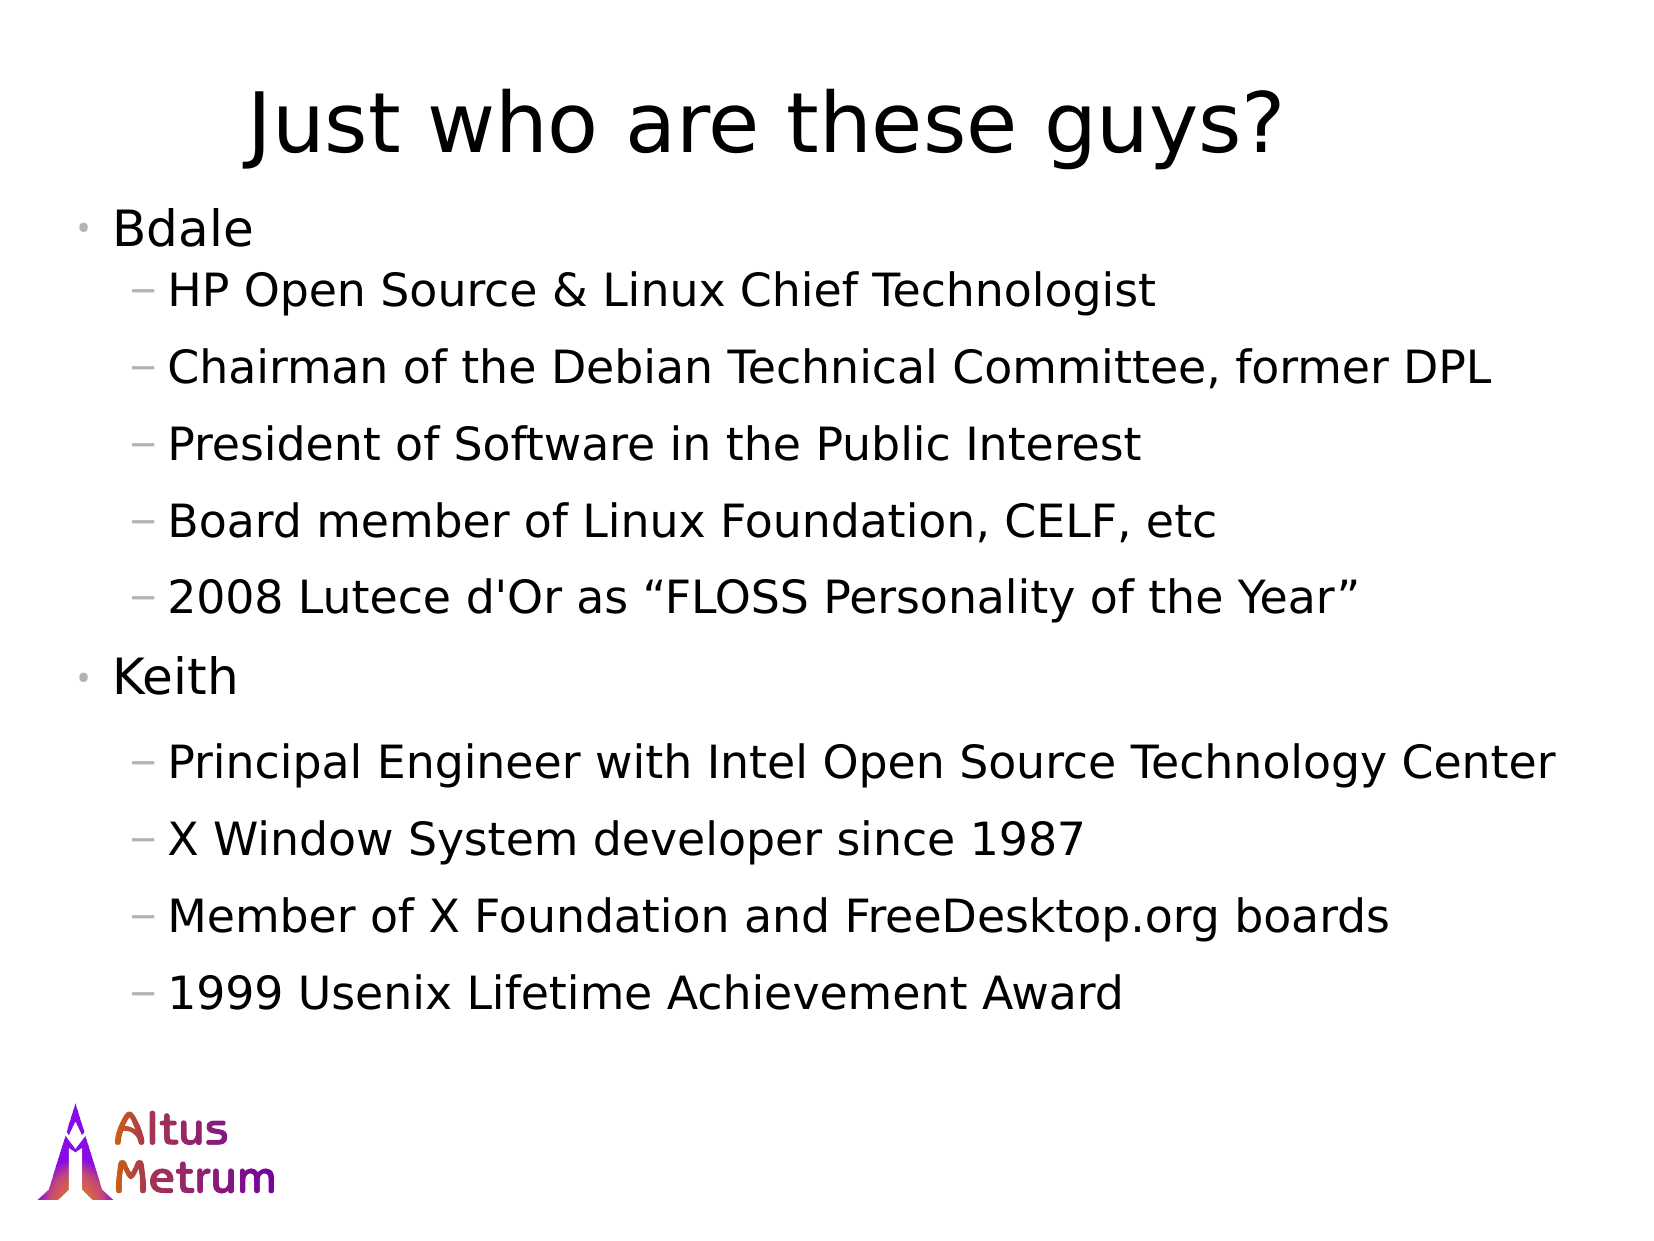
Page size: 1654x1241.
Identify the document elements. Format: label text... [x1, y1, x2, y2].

title Just who are these guys? [77, 20, 1458, 206]
list Bdale HP Open Source & Linux Chief Technologist Chairman of the Debian Technical Committee, former DPL President of Software in the Public Interest Board member of Linux Foundation, CELF, etc 2008 Lutece d'Or as “FLOSS Personality of the Year” Keith Principal Engineer with Intel Open Source Technology Center X Window System developer since 1987 Member of X Foundation and FreeDesktop.org boards 1999 Usenix Lifetime Achievement Award [75, 206, 1571, 1117]
picture [37, 1103, 274, 1200]
